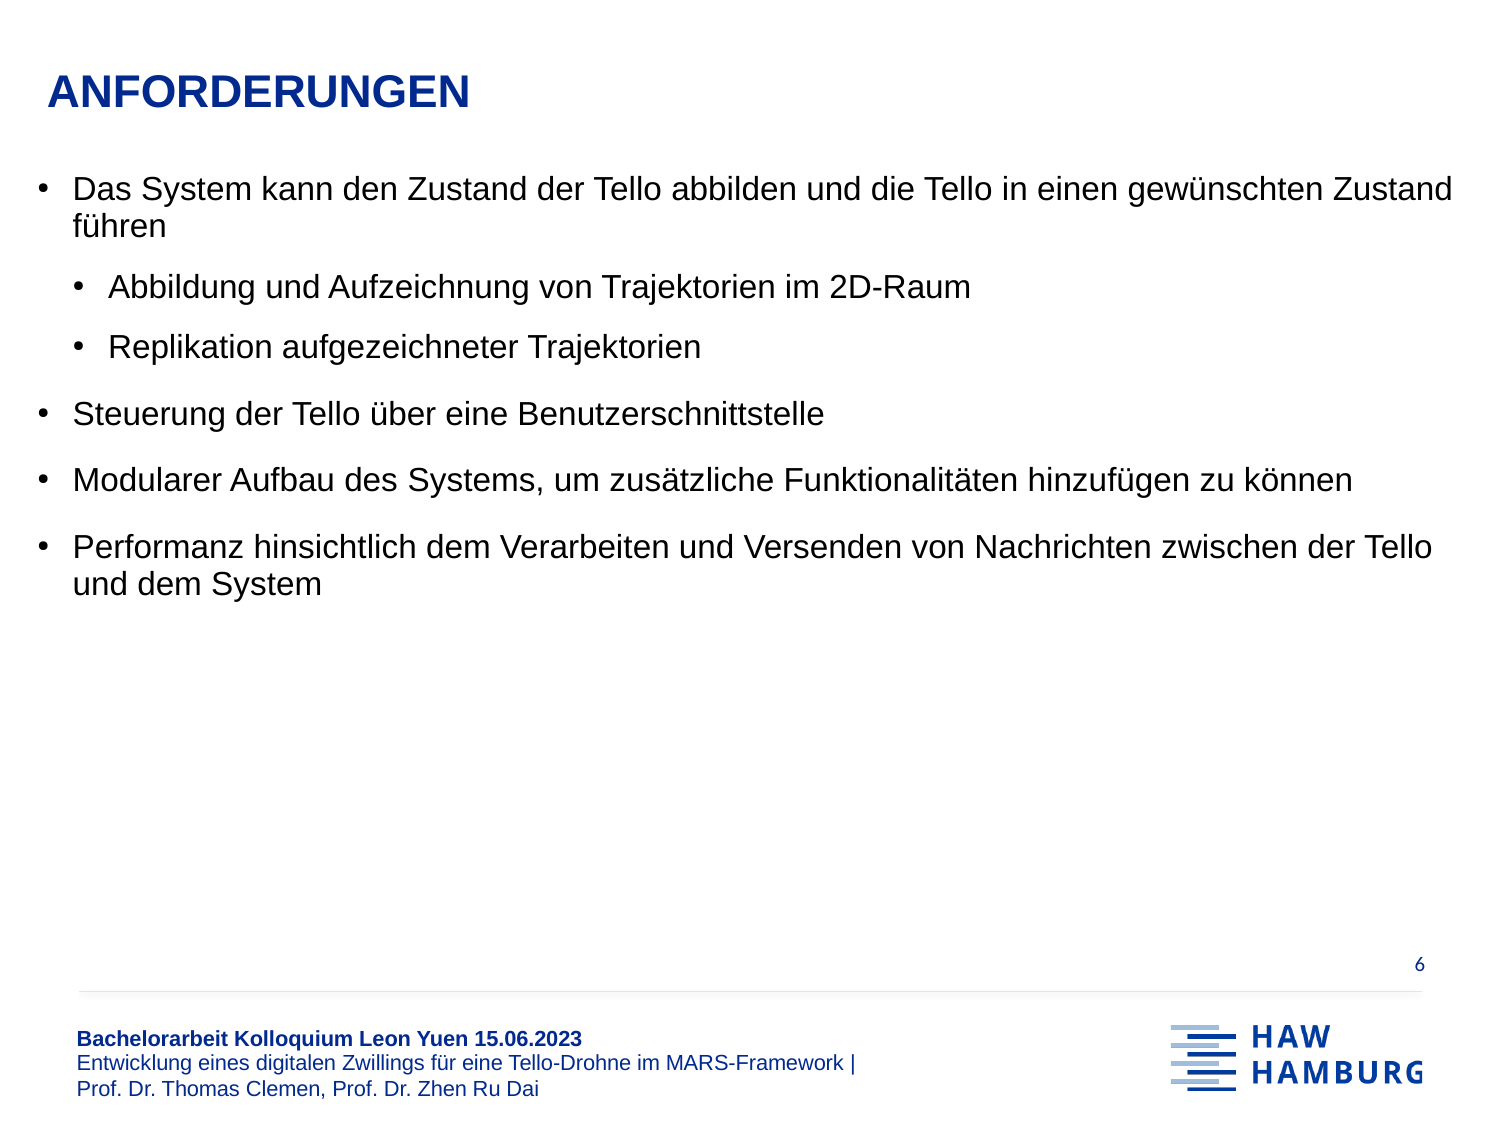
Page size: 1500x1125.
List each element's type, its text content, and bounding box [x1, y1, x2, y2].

title ANFORDERUNGEN [46, 24, 1397, 160]
list Das System kann den Zustand der Tello abbilden und die Tello in einen gewünschten Zustand führen Abbildung und Aufzeichnung von Trajektorien im 2D-Raum Replikation aufgezeichneter Trajektorien Steuerung der Tello über eine Benutzerschnittstelle Modularer Aufbau des Systems, um zusätzliche Funktionalitäten hinzufügen zu können Performanz hinsichtlich dem Verarbeiten und Versenden von Nachrichten zwischen der Tello und dem System [37, 170, 1472, 928]
